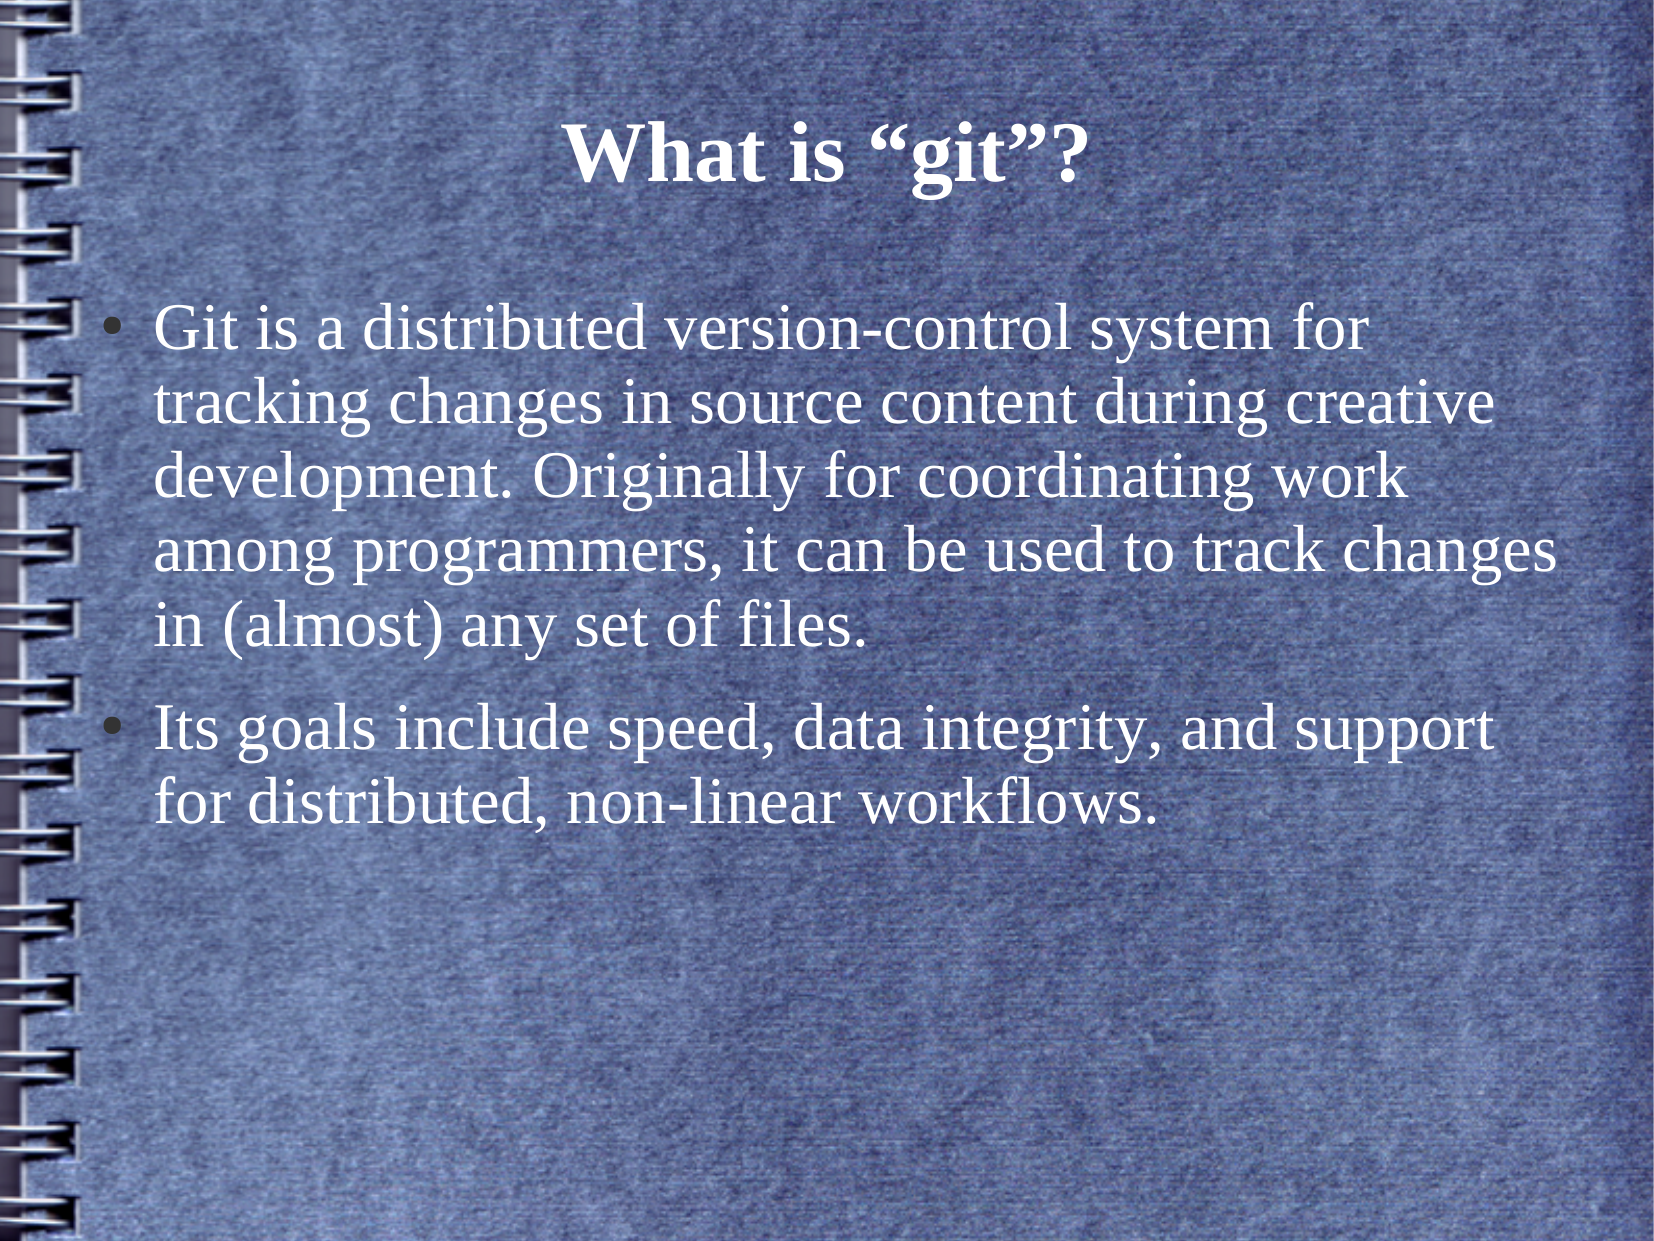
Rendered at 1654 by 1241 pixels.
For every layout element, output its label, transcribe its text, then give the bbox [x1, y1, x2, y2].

picture [0, 0, 1654, 1241]
title What is “git”? [82, 49, 1571, 257]
list Git is a distributed version-control system for tracking changes in source content during creative development. Originally for coordinating work among programmers, it can be used to track changes in (almost) any set of files. Its goals include speed, data integrity, and support for distributed, non-linear workflows. [82, 290, 1571, 1109]
